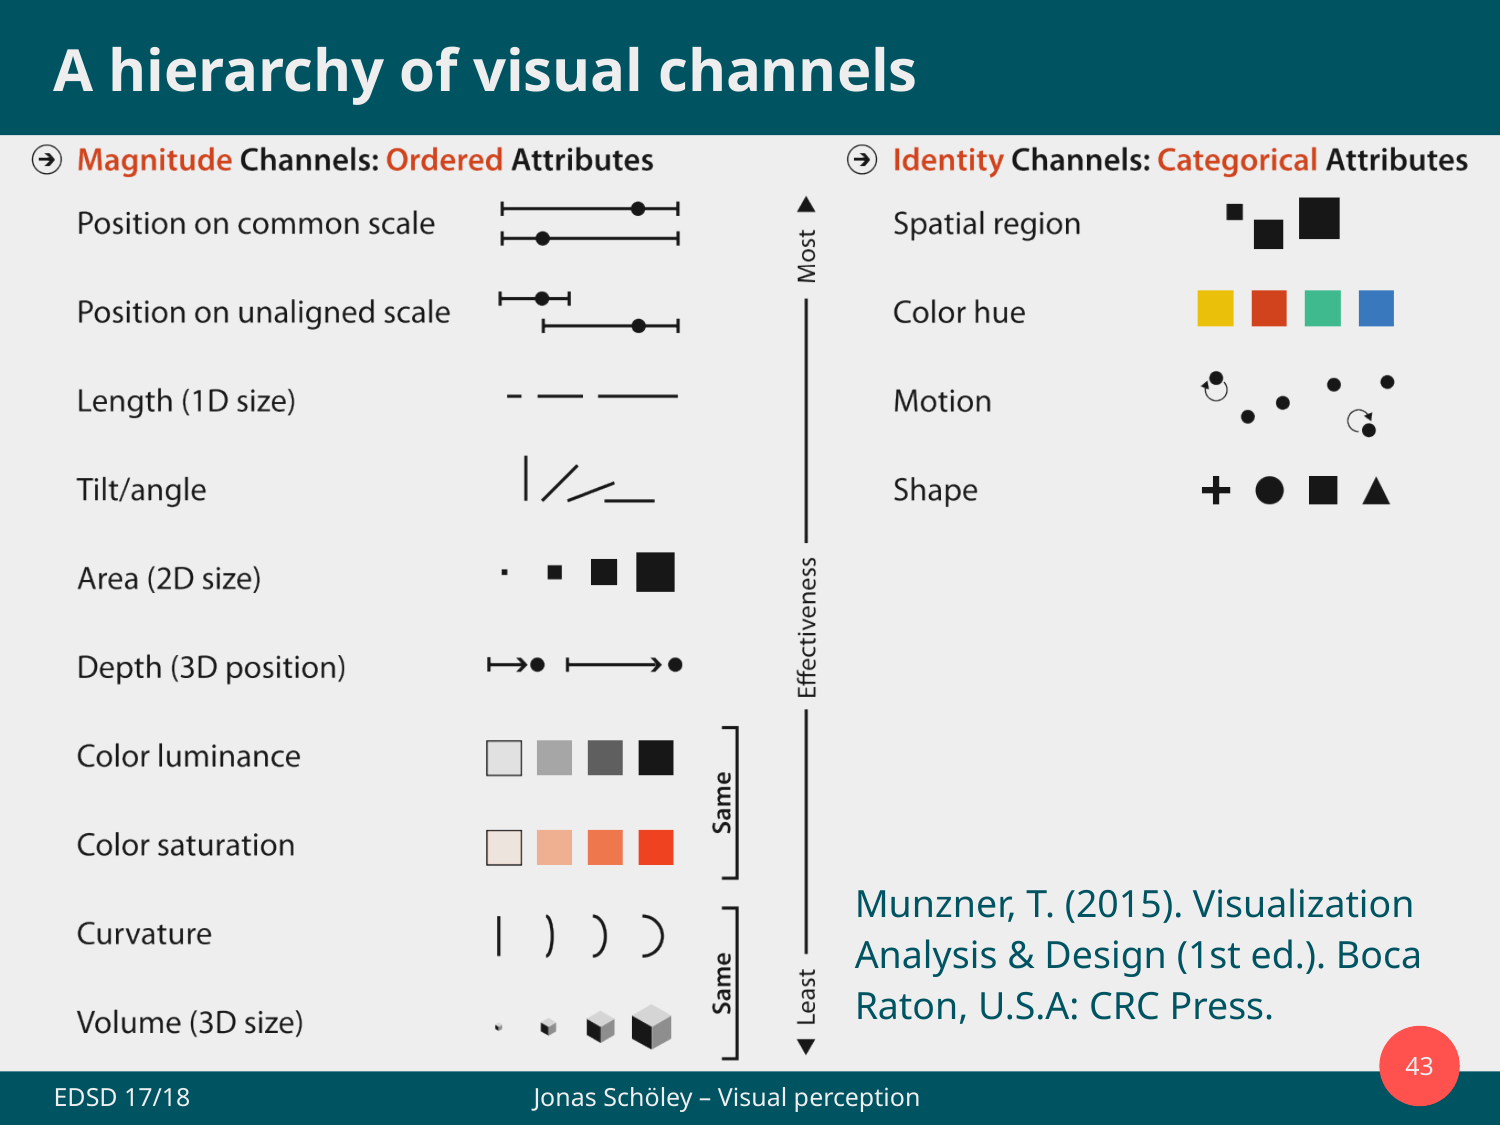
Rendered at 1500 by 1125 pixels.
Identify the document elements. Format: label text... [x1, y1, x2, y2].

picture [22, 131, 1478, 1084]
title A hierarchy of visual channels [53, 0, 1447, 131]
text_box Munzner, T. (2015). Visualization Analysis & Design (1st ed.). Boca Raton, U.S.A: CRC Press. [840, 870, 1486, 1125]
